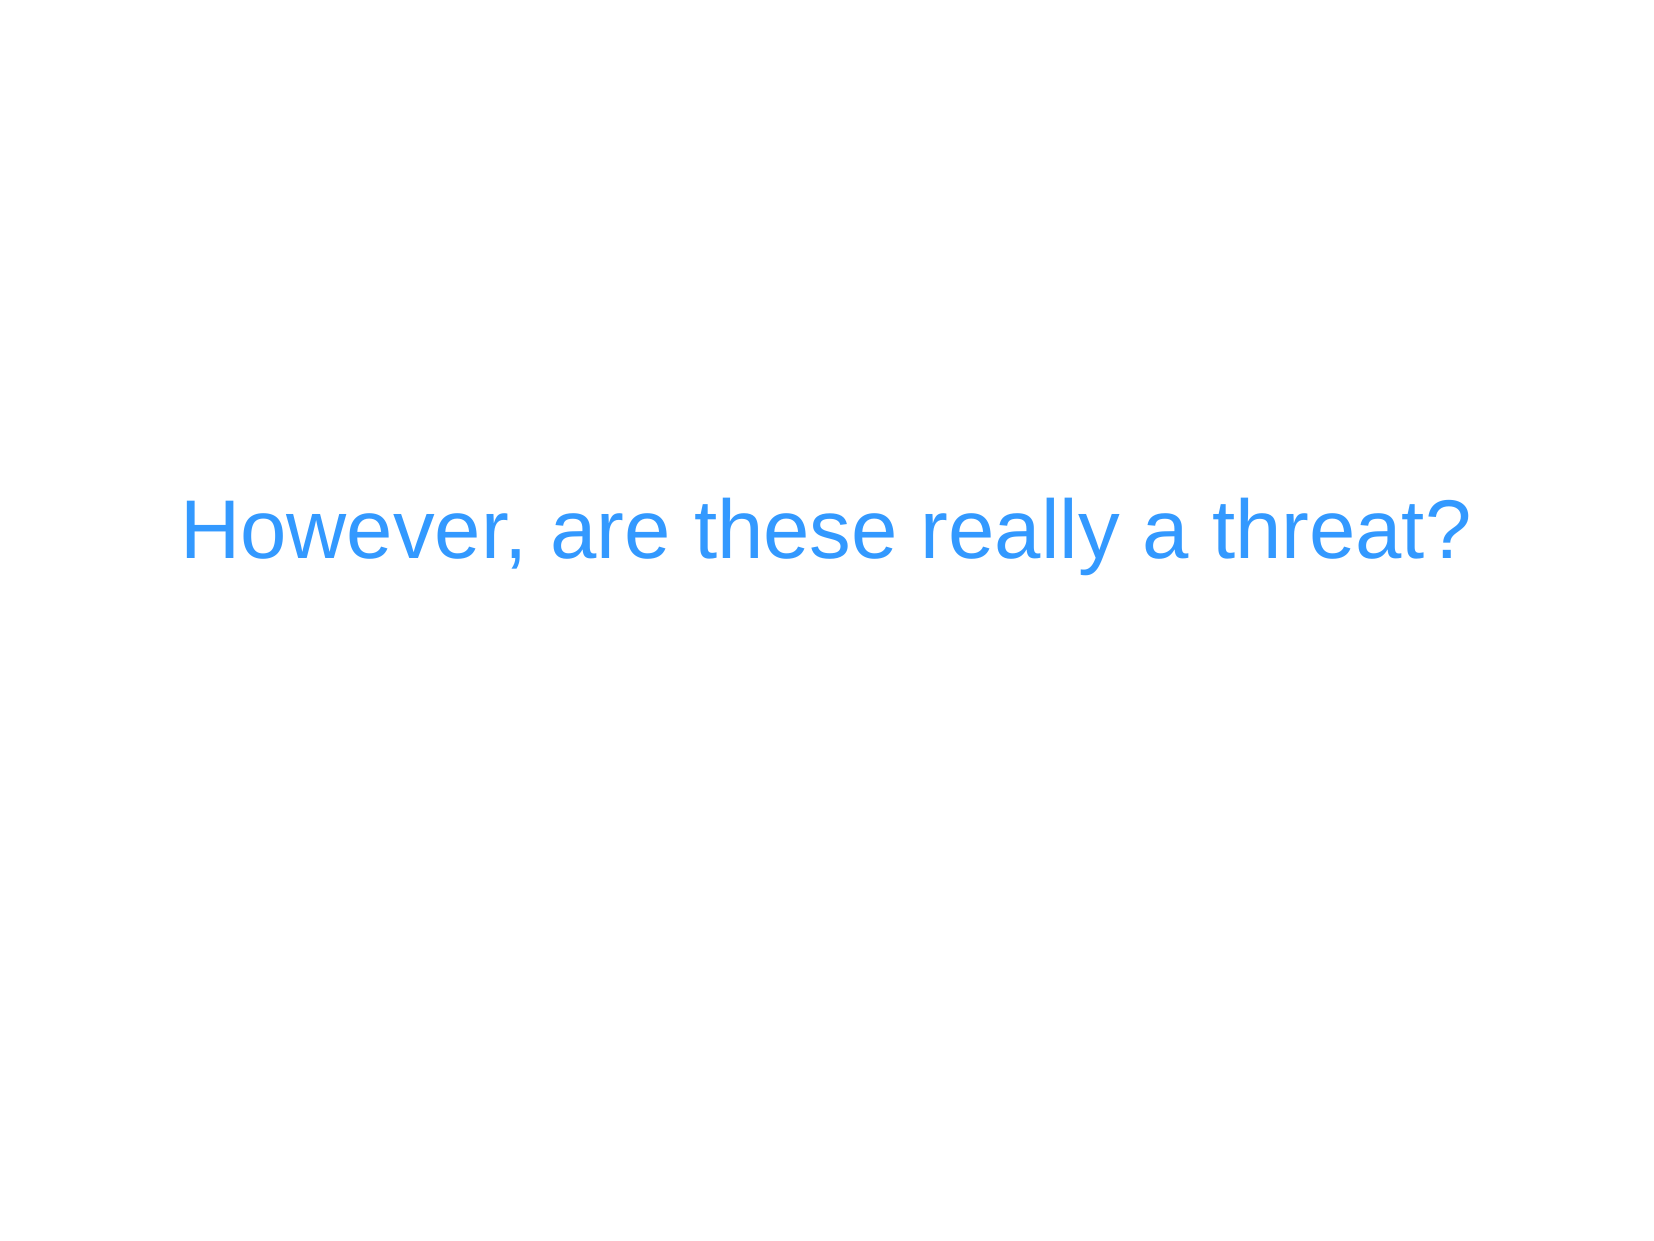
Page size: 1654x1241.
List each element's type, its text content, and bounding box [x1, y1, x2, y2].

subtitle However, are these really a threat? [82, 49, 1571, 1010]
